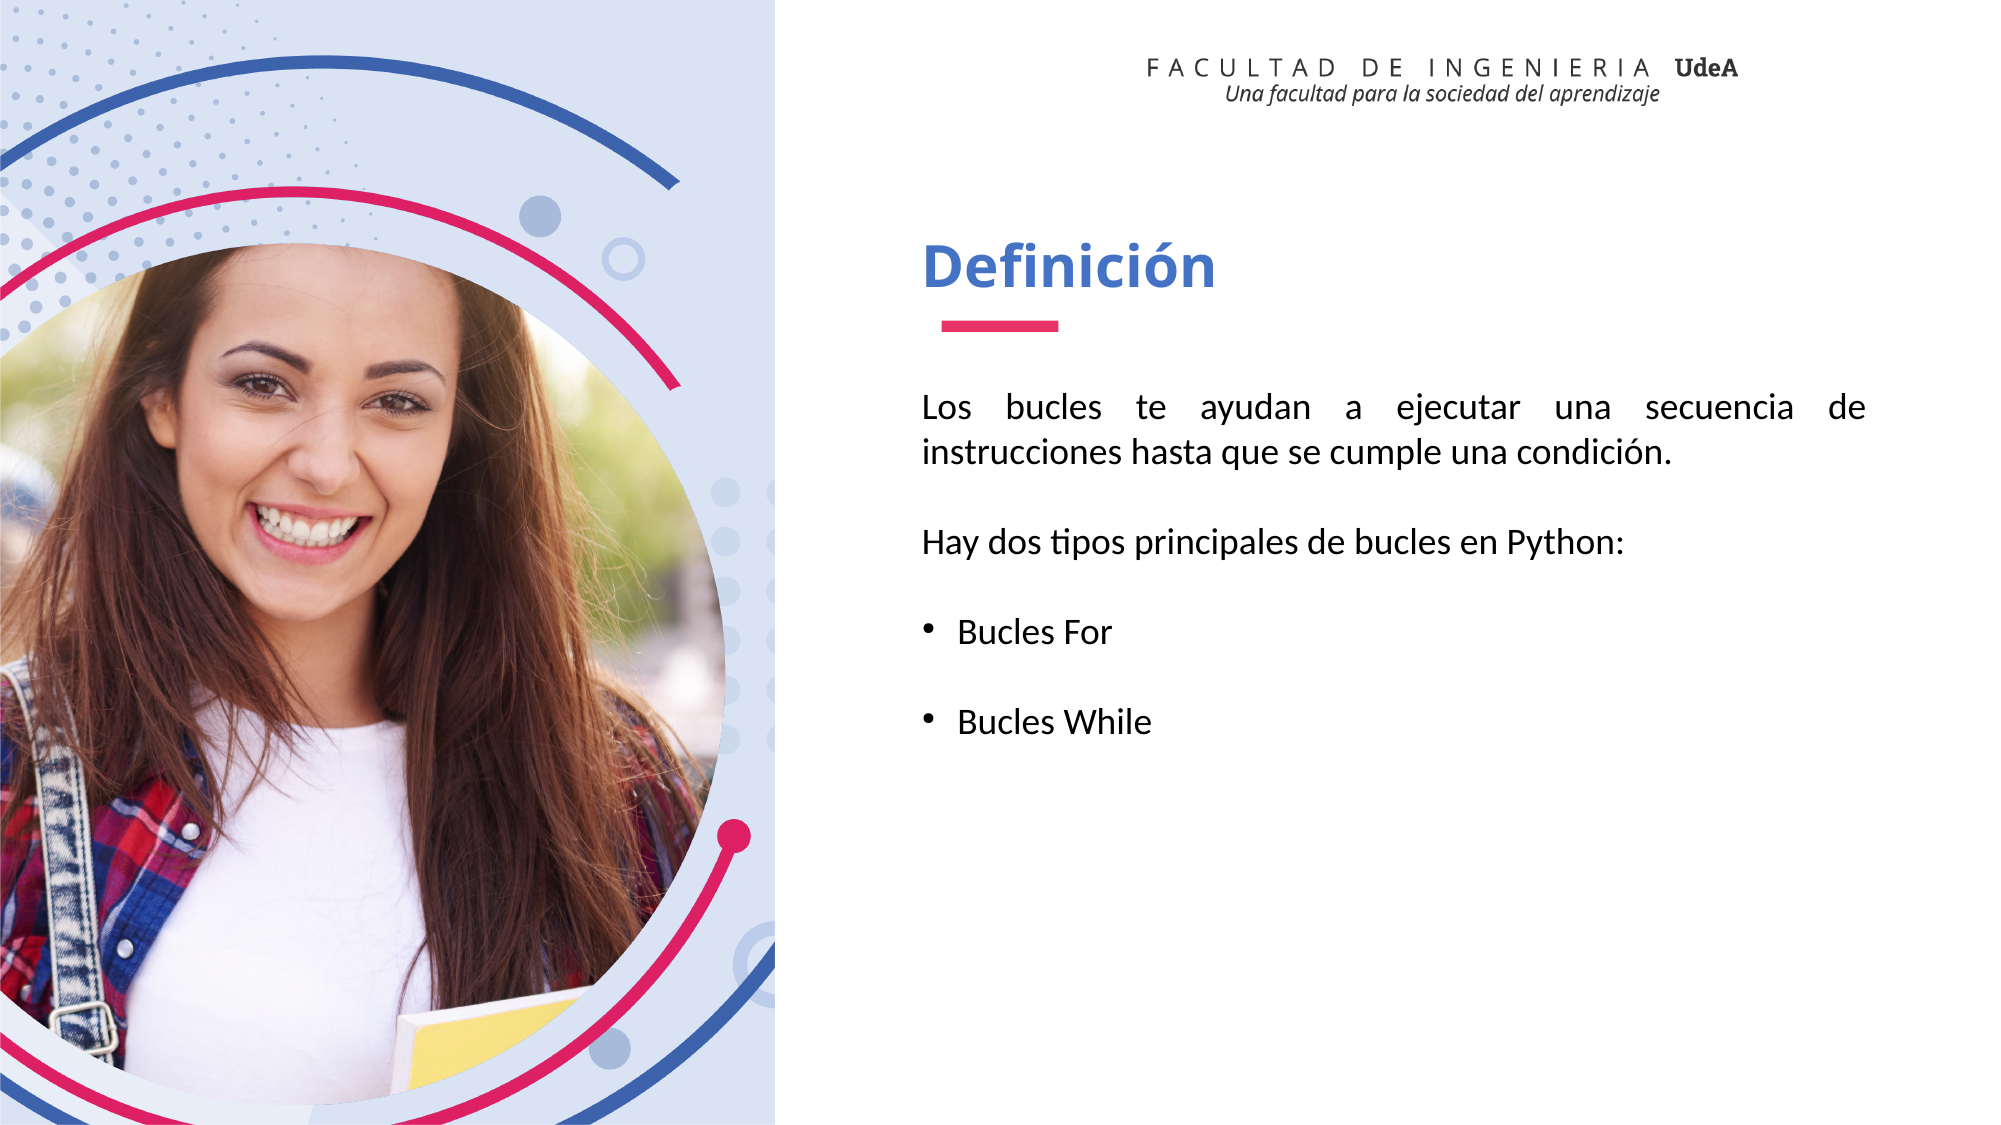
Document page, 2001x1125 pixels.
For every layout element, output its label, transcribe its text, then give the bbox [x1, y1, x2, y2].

text_box Definición [907, 212, 1804, 324]
text_box Los bucles te ayudan a ejecutar una secuencia de instrucciones hasta que se cumple una condición. Hay dos tipos principales de bucles en Python: Bucles For Bucles While [907, 374, 1883, 750]
picture [0, 0, 775, 1125]
picture [1148, 57, 1738, 106]
